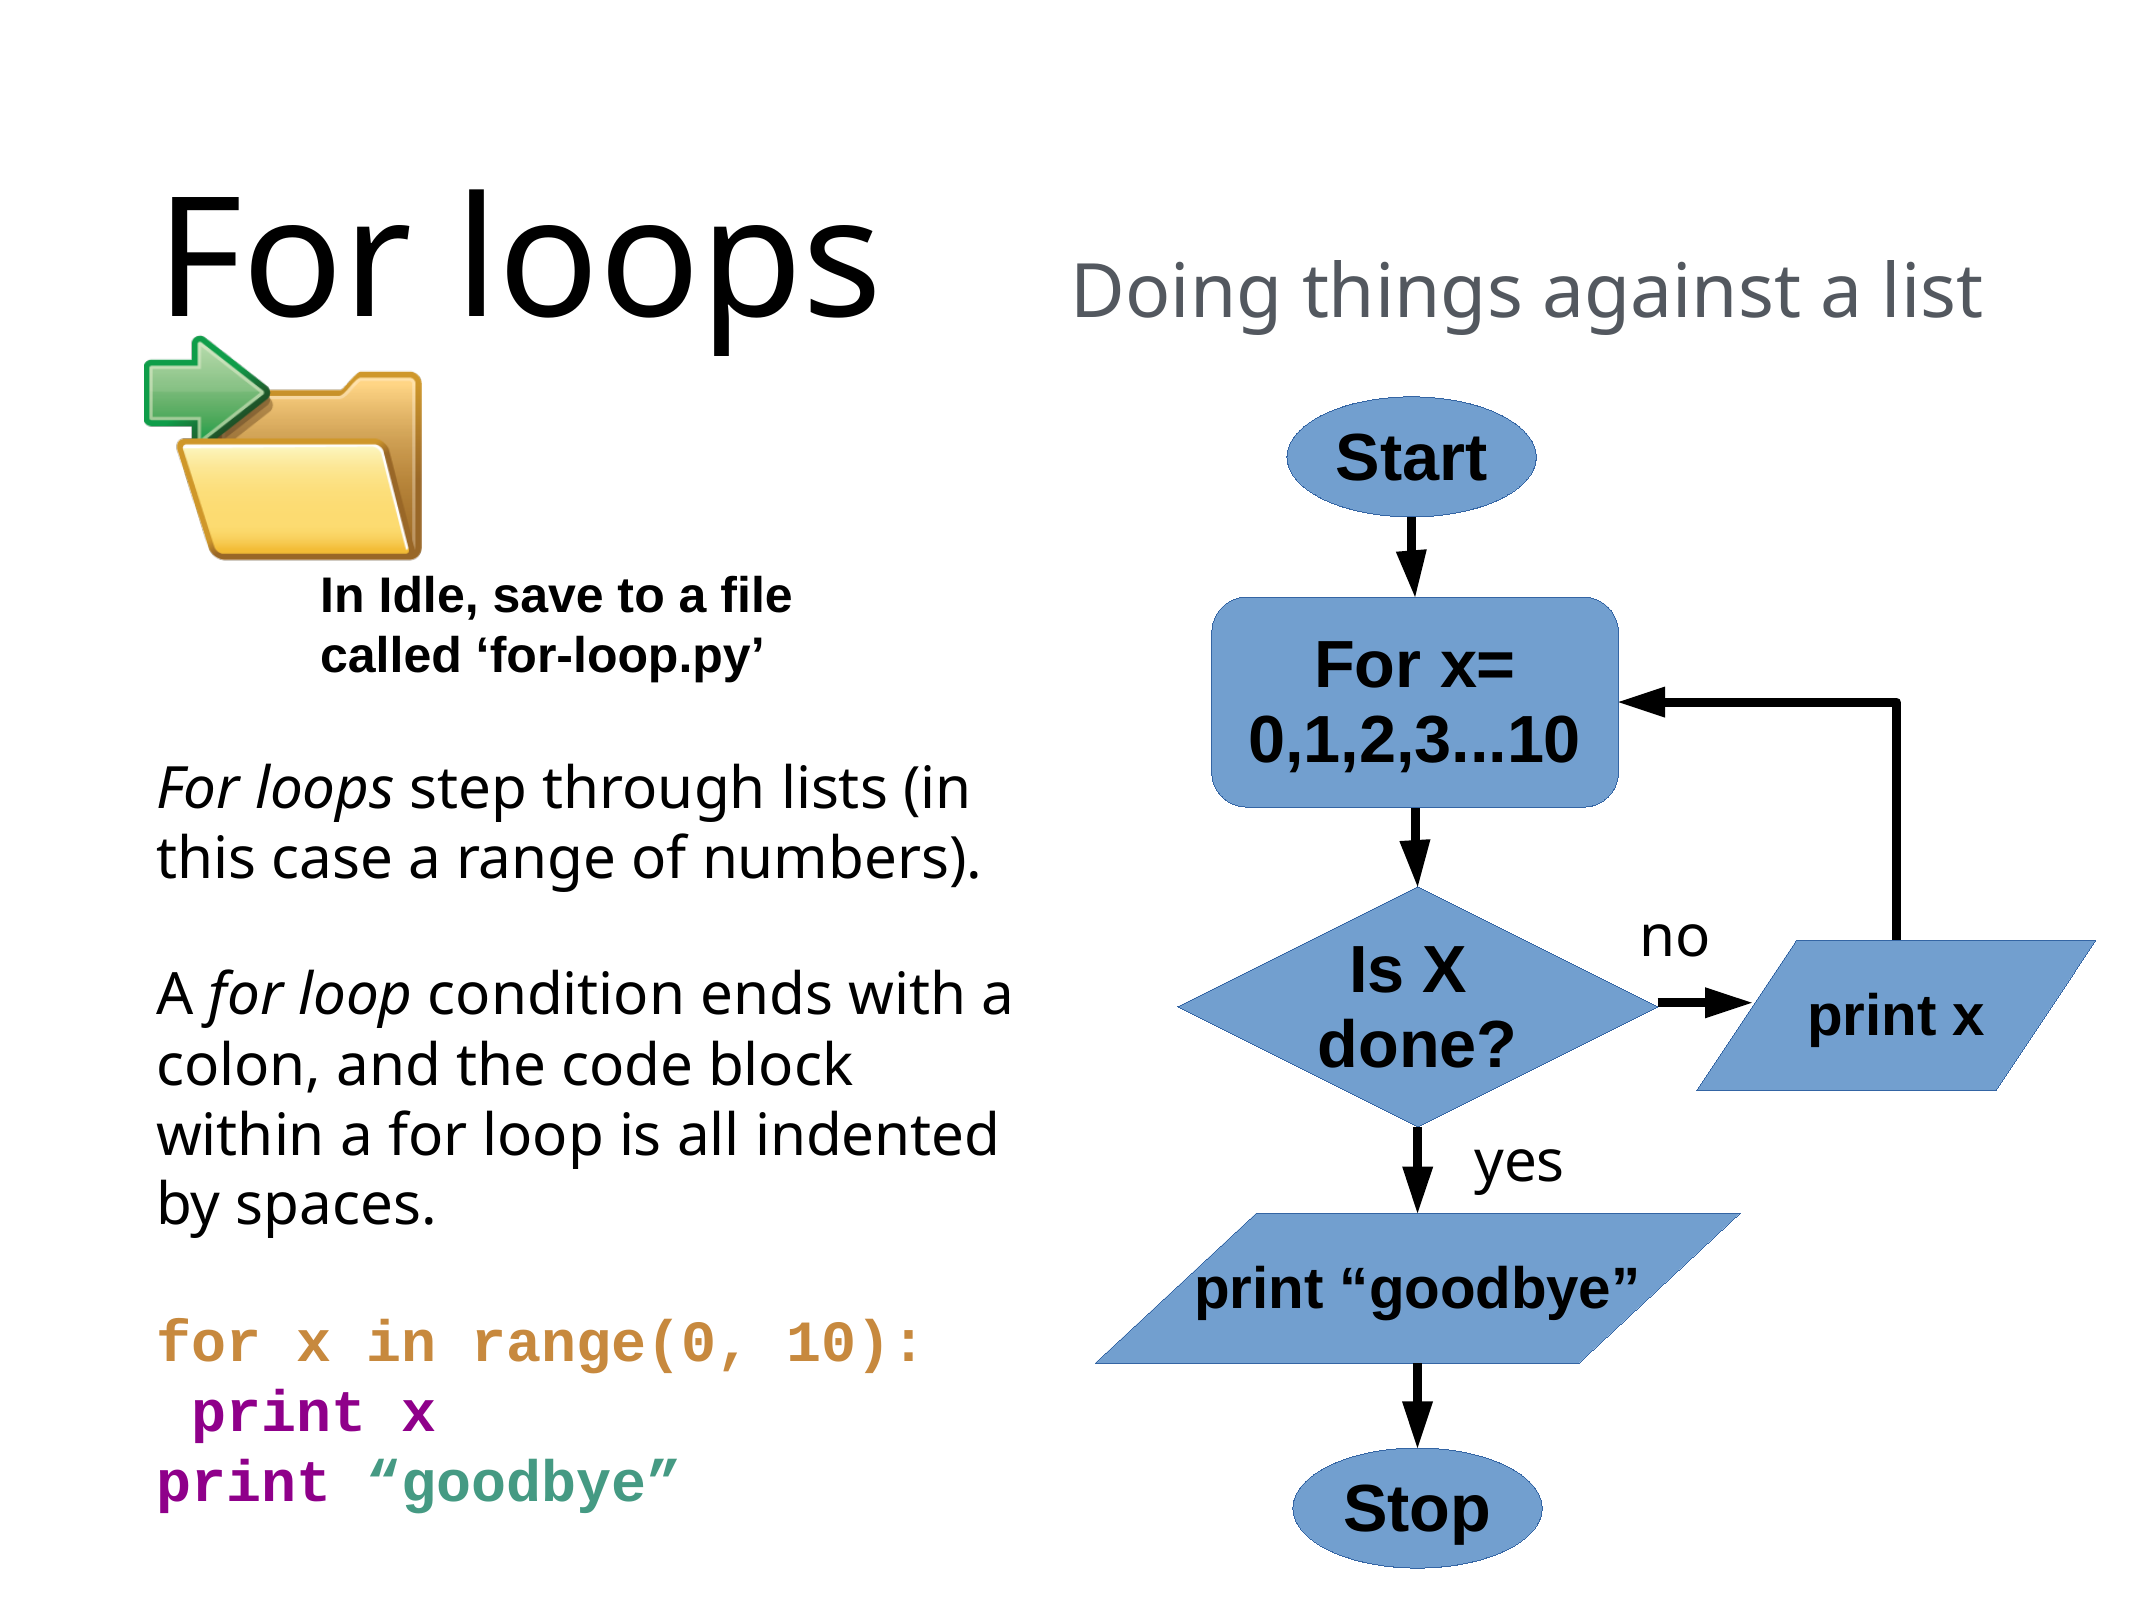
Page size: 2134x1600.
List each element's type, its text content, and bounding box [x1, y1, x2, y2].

text_box Doing things against a list [1062, 233, 1993, 341]
text_box Is X done? [1177, 886, 1658, 1127]
text_box print x [1696, 940, 2096, 1091]
text_box In Idle, save to a file called ‘for-loop.py’ [311, 554, 803, 691]
text_box Stop [1292, 1448, 1543, 1569]
text_box print “goodbye” [1095, 1213, 1741, 1364]
title For loops [156, 72, 1978, 428]
text_box For x= 0,1,2,3...10 [1211, 597, 1619, 808]
text_box no [1639, 894, 1742, 977]
picture [144, 299, 422, 578]
text_box yes [1474, 1119, 1577, 1202]
list For loops step through lists (in this case a range of numbers). A for loop condition ends with a colon, and the code block within a for loop is all indented by spaces. for x in range(0, 10): print x print “goodbye” [156, 616, 1032, 1600]
text_box Start [1286, 396, 1537, 517]
